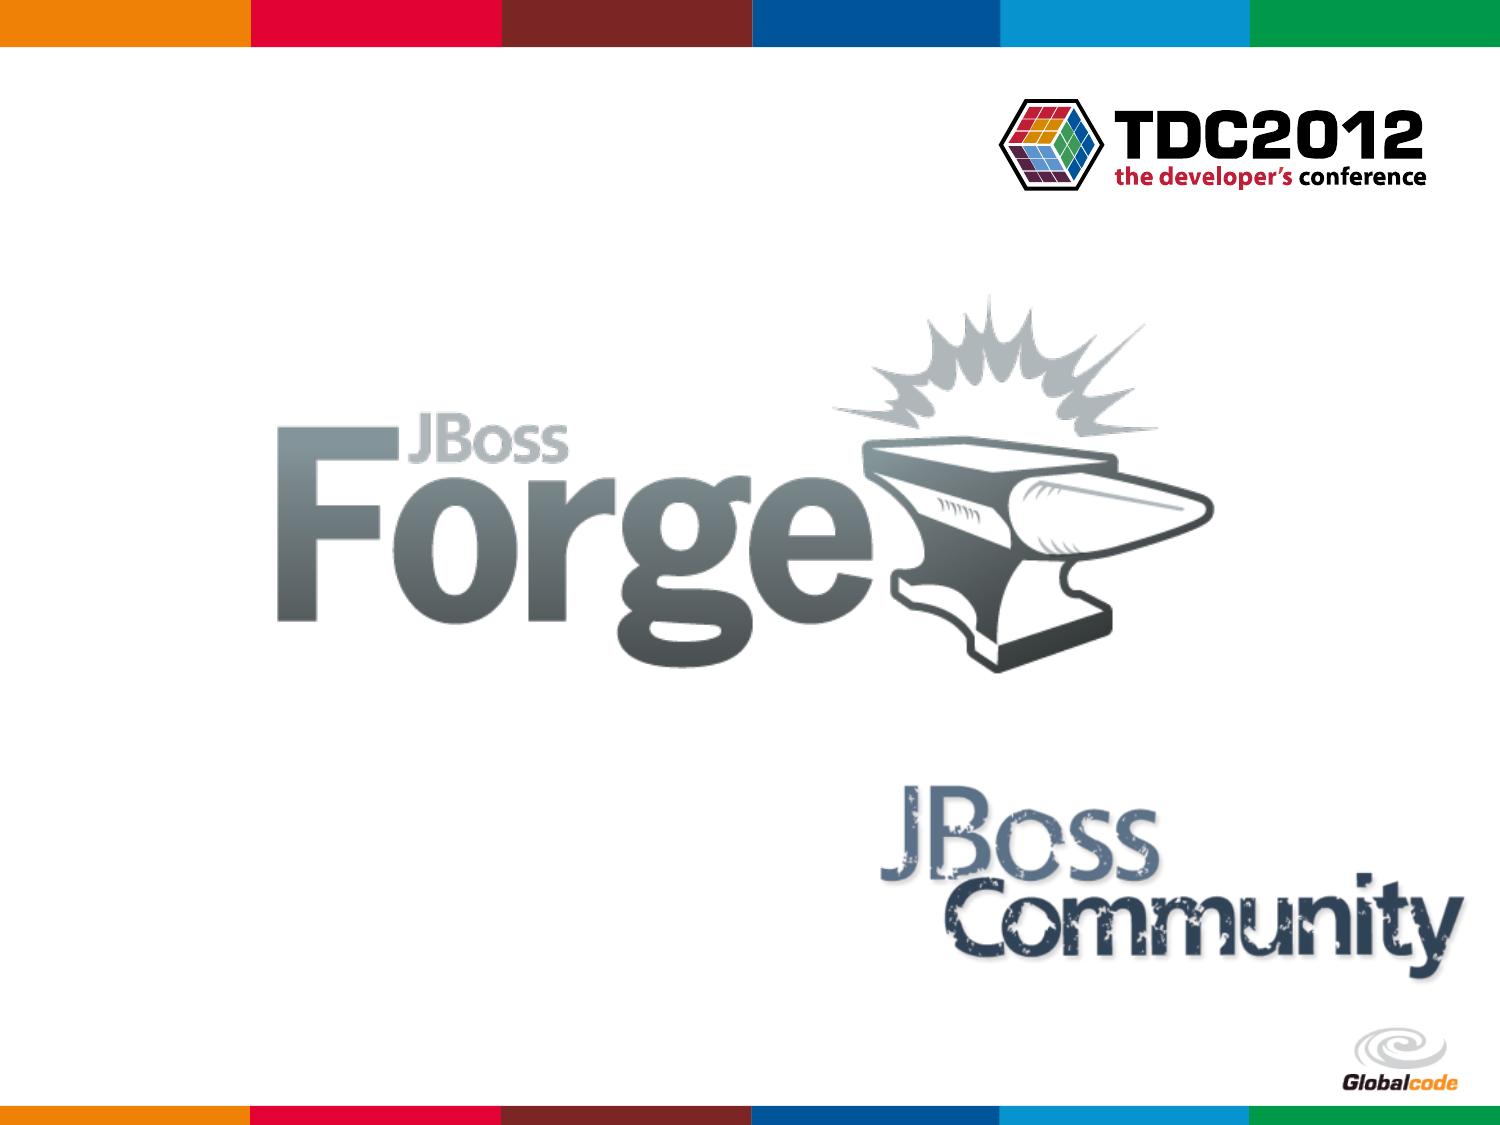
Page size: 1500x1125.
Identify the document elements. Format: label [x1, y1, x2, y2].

picture [855, 767, 1486, 991]
picture [1340, 999, 1459, 1105]
picture [277, 293, 1216, 676]
